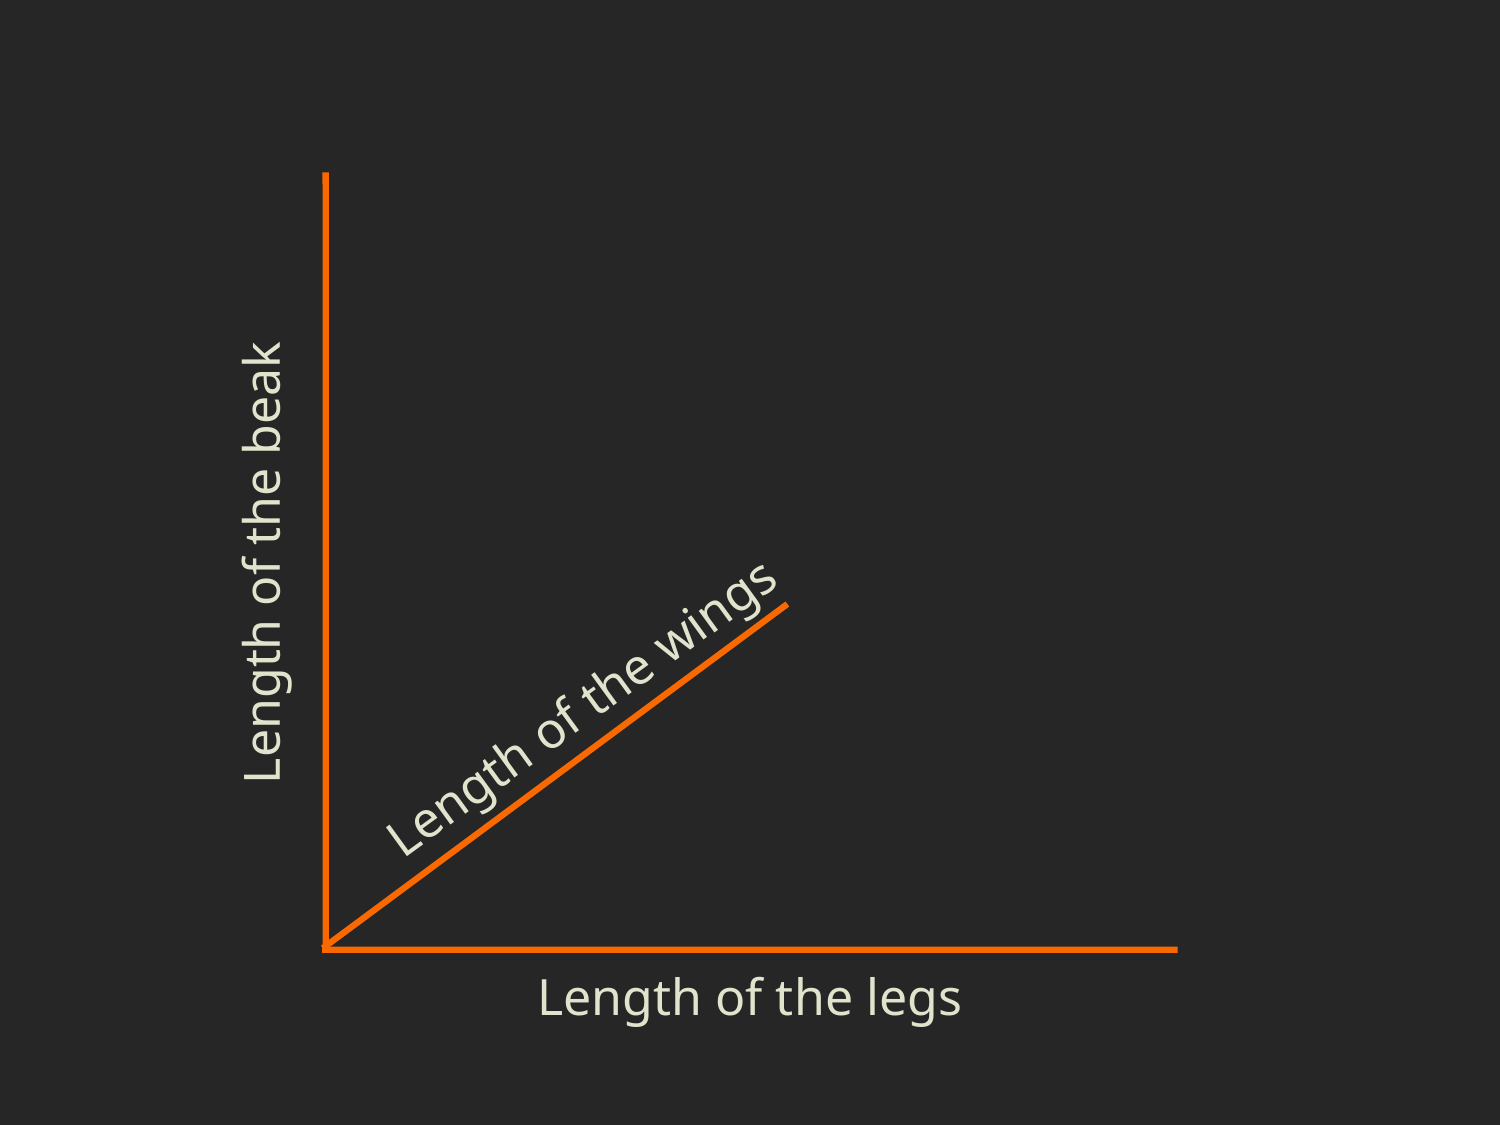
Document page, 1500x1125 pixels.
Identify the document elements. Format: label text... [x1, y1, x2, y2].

text_box Length of the wings [357, 528, 803, 883]
text_box Length of the beak [222, 326, 298, 799]
text_box Length of the legs [522, 958, 978, 1034]
